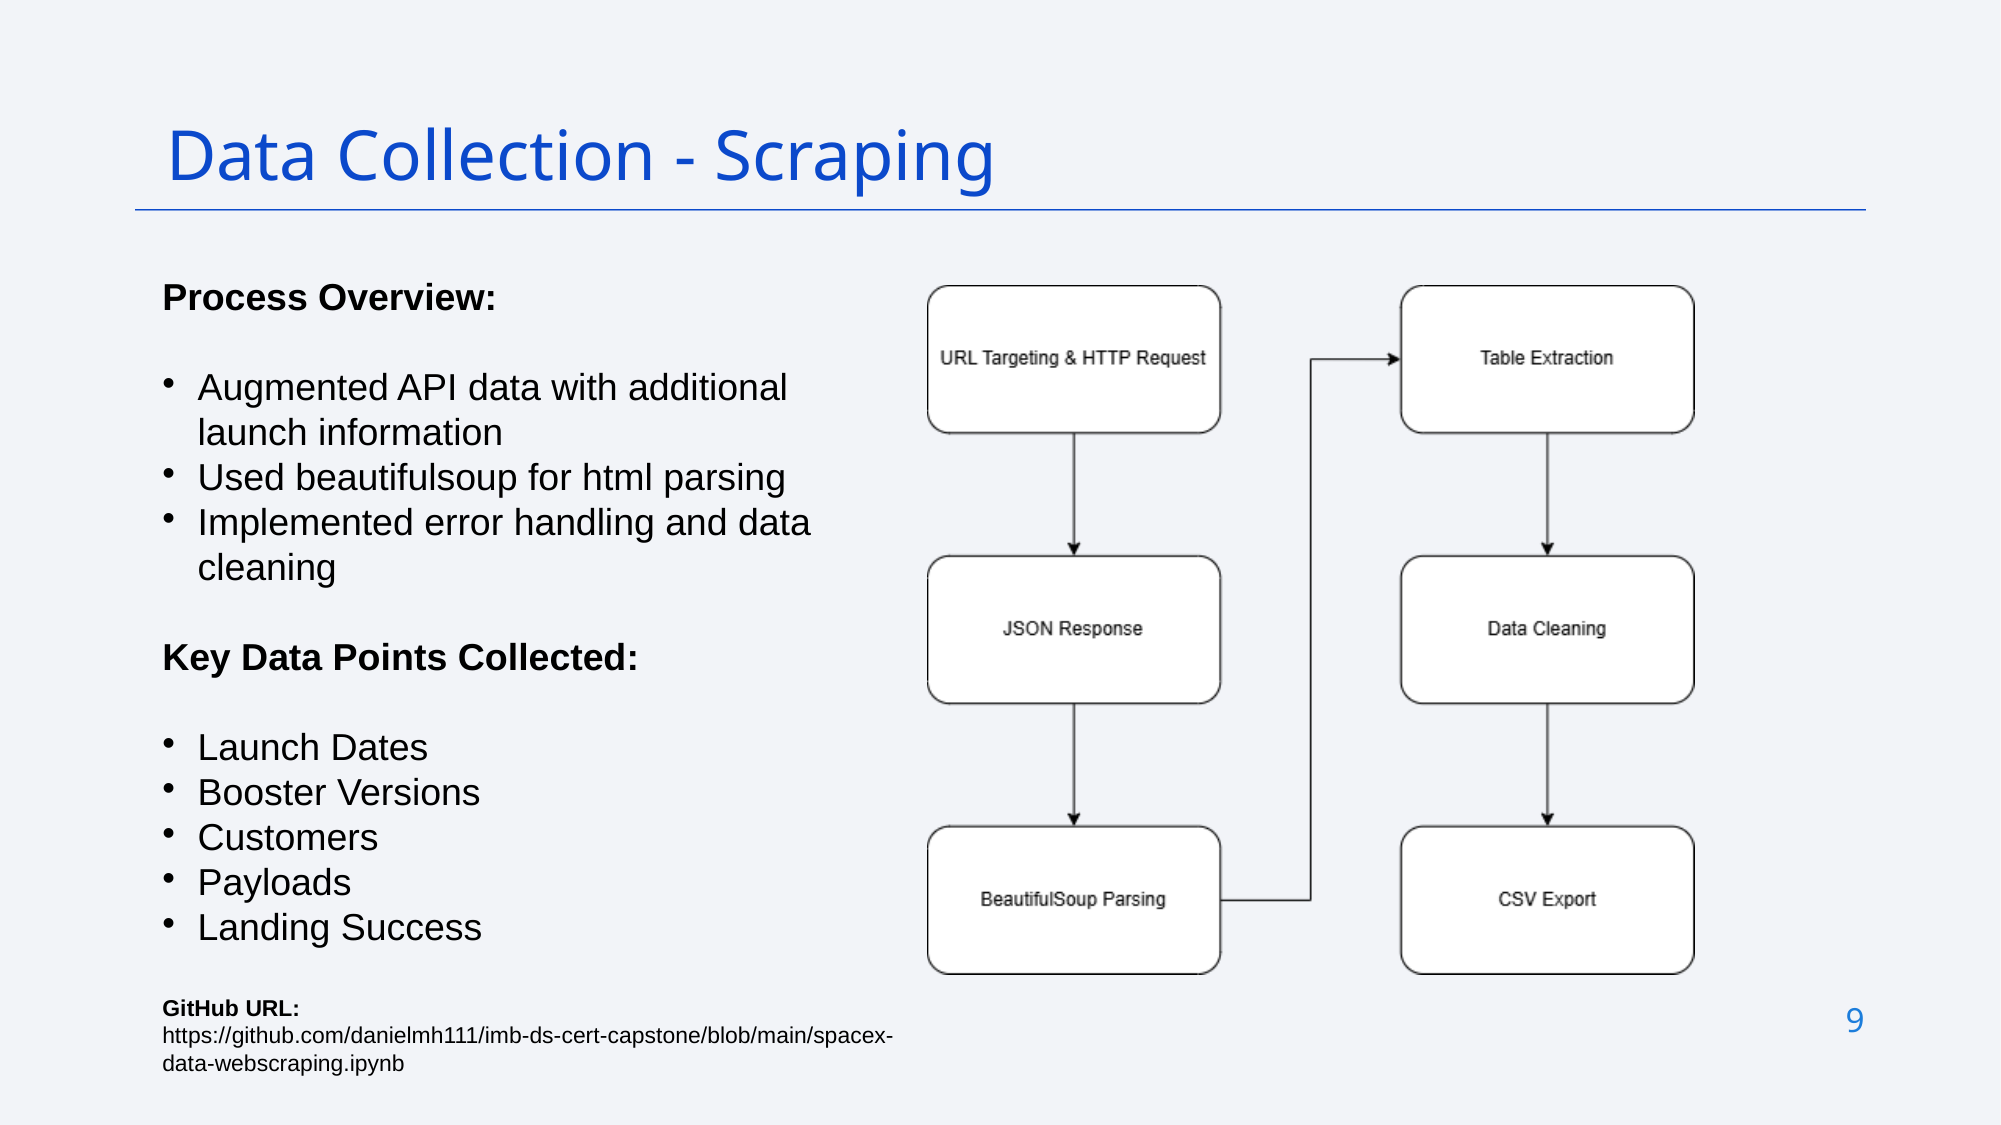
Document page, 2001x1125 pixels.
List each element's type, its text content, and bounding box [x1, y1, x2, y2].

picture [0, 0, 2001, 1125]
text_box Process Overview: Augmented API data with additional launch information Used beautifulsoup for html parsing Implemented error handling and data cleaning Key Data Points Collected: Launch Dates Booster Versions Customers Payloads Landing Success GitHub URL: https://github.com/danielmh111/imb-ds-cert-capstone/blob/main/spacex-data-webscraping.ipynb [147, 265, 916, 1113]
text_box Data Collection - Scraping [151, 113, 1877, 204]
